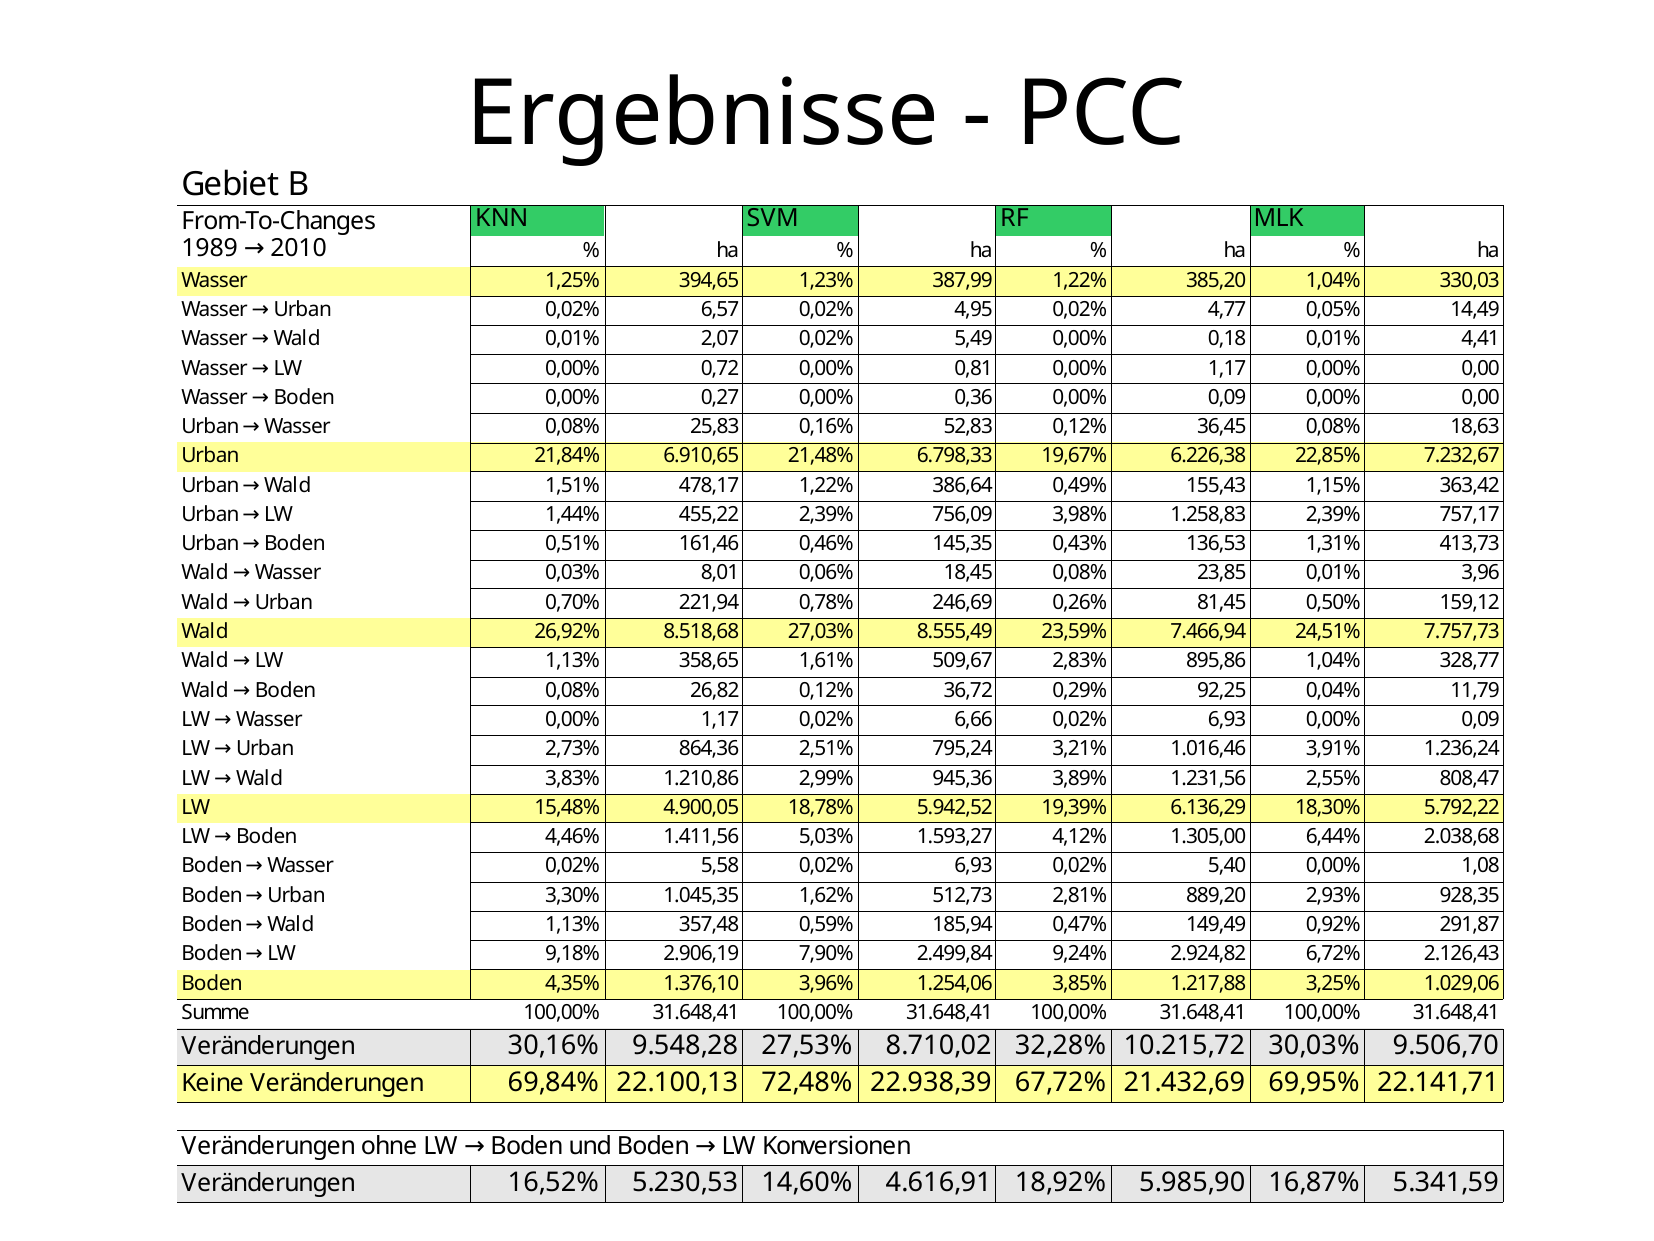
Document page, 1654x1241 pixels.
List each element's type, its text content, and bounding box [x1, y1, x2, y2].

title Ergebnisse - PCC [82, 5, 1571, 213]
chart [177, 165, 1506, 1205]
